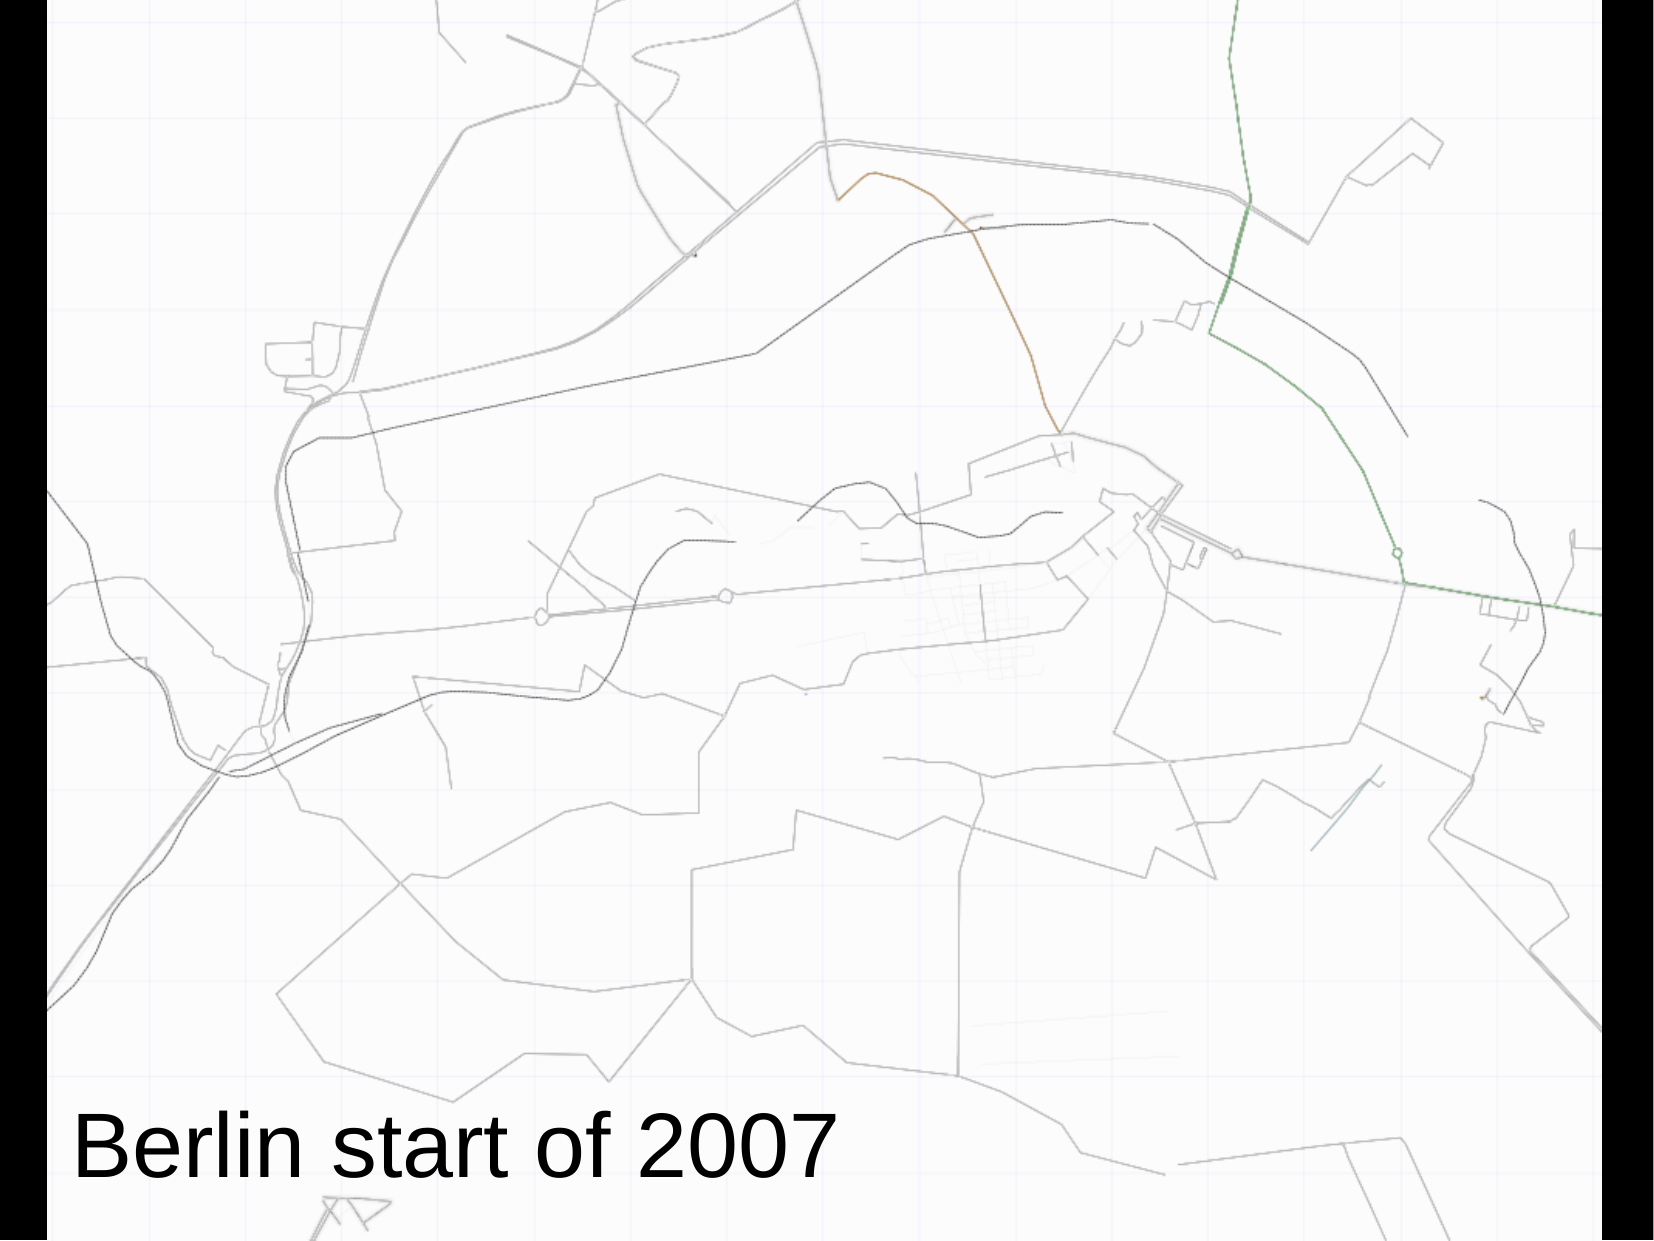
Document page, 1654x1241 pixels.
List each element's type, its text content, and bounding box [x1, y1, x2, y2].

picture [47, 0, 1602, 1241]
text_box Berlin start of 2007 [56, 1087, 856, 1217]
